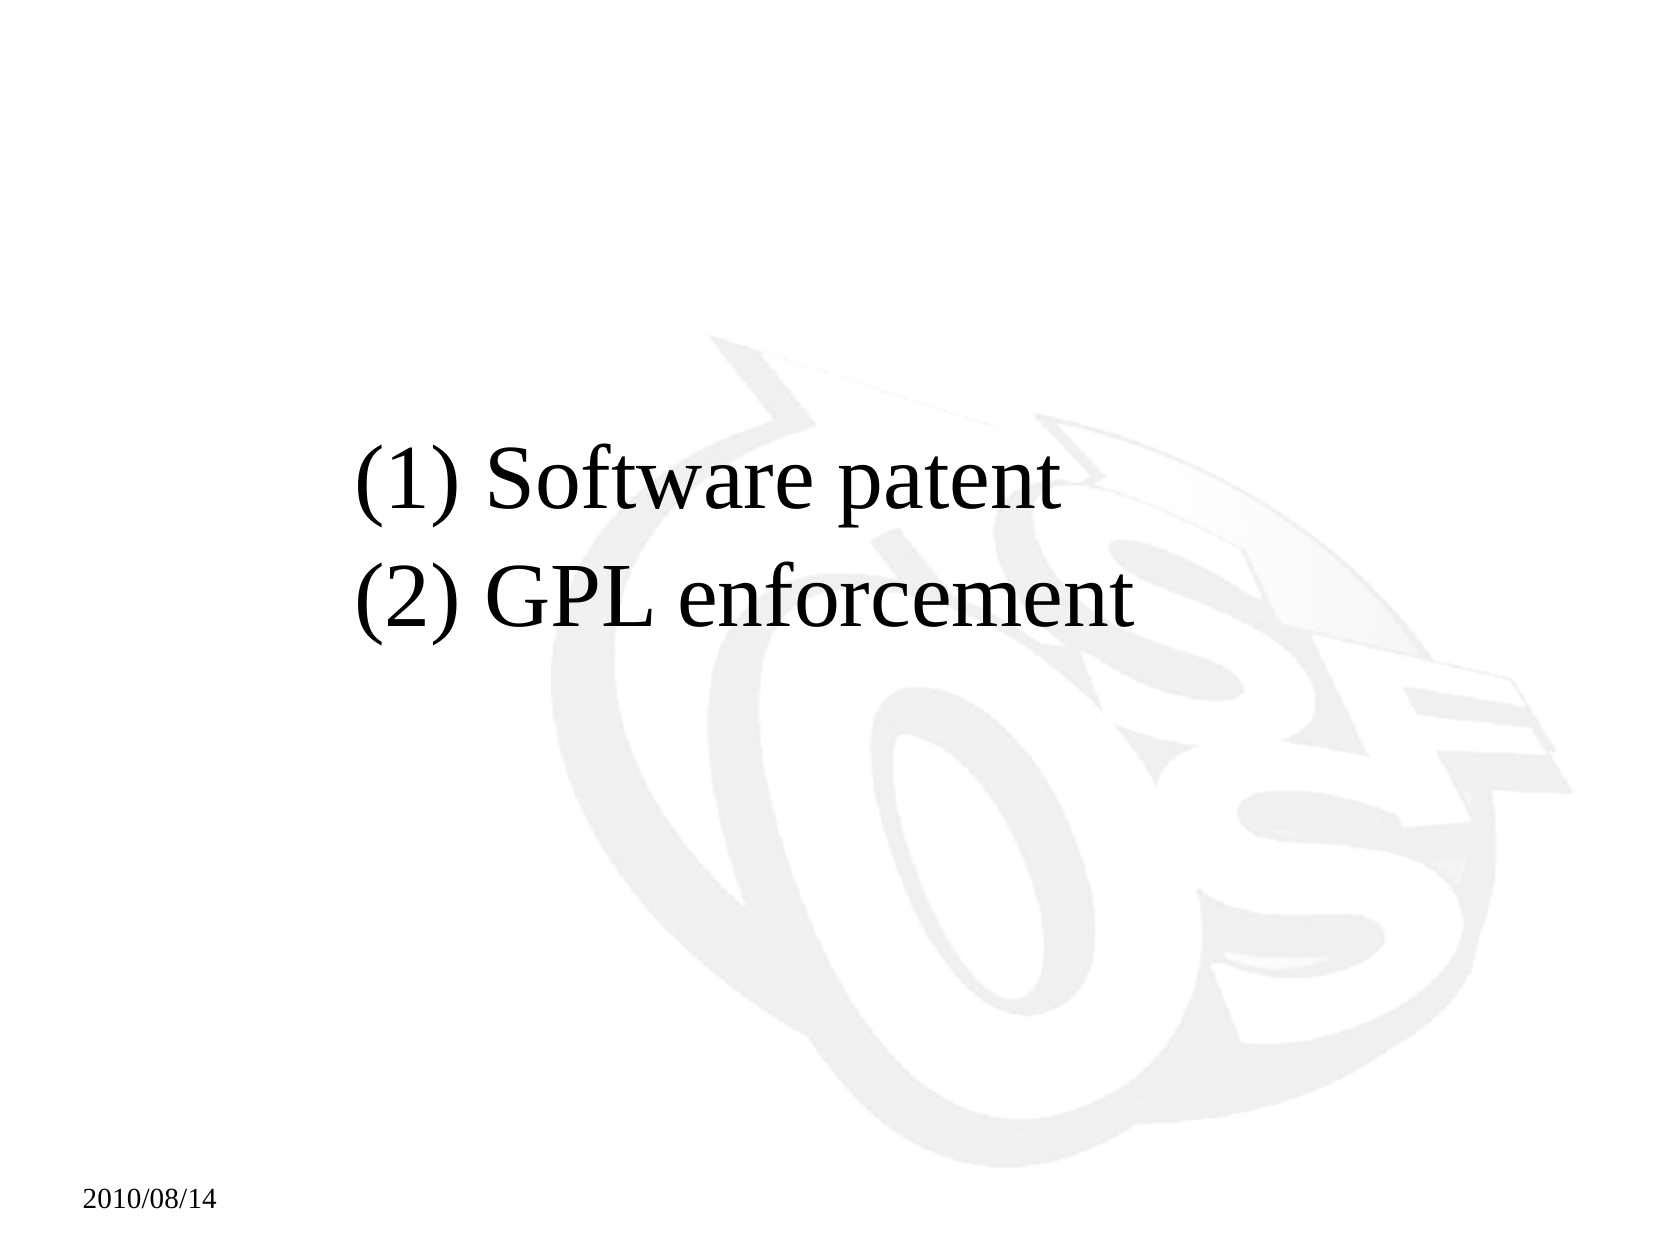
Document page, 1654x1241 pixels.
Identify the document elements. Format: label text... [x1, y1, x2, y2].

title (2) GPL enforcement [354, 591, 1300, 709]
title (1) Software patent [354, 313, 1300, 591]
picture [551, 331, 1577, 1170]
